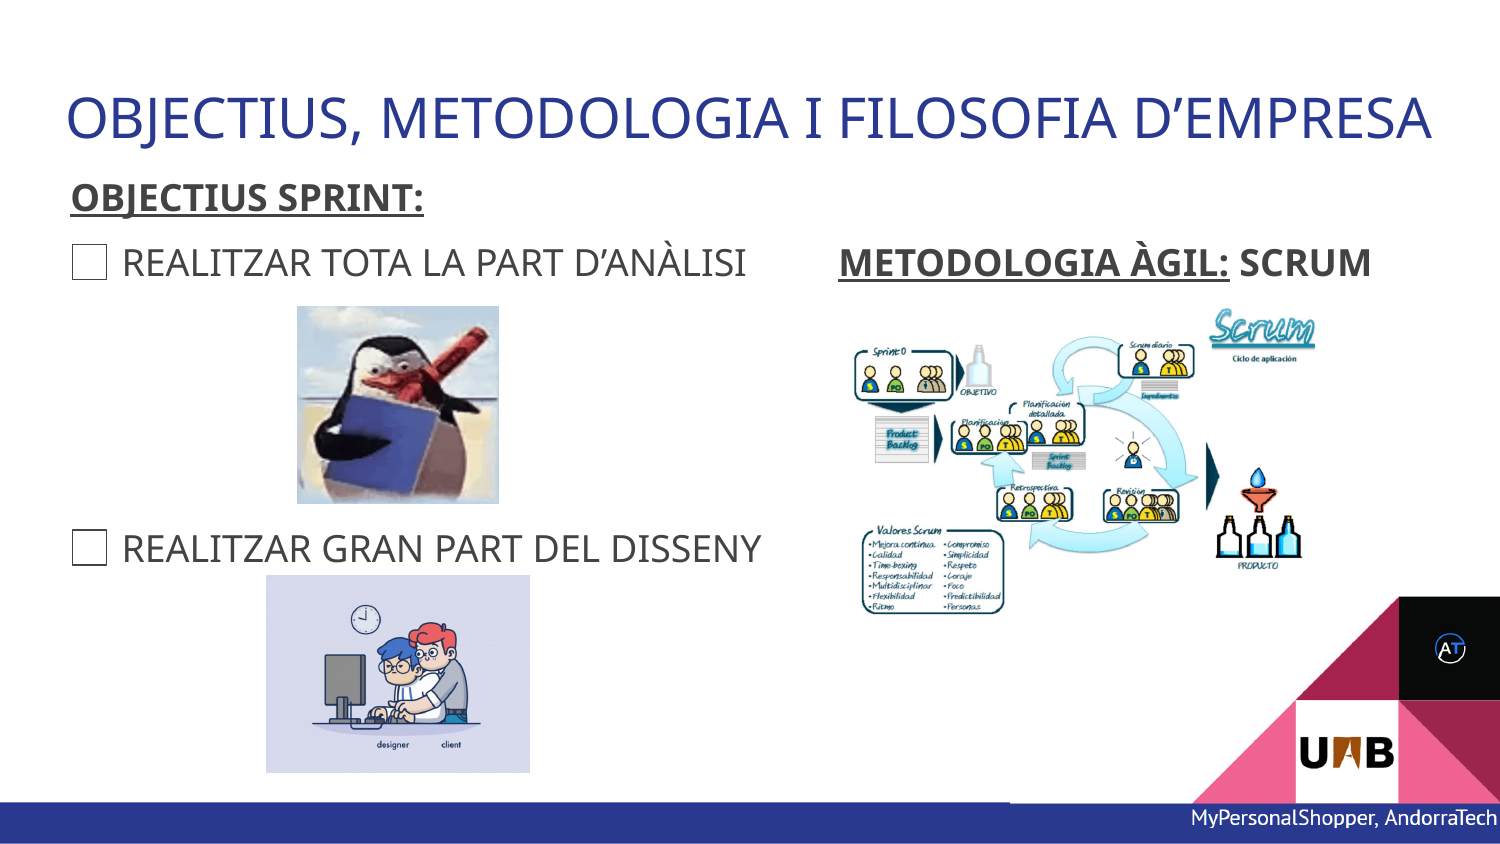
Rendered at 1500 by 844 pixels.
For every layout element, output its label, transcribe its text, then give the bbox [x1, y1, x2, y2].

text_box [72, 244, 107, 280]
text_box METODOLOGIA ÀGIL: SCRUM [823, 223, 1500, 299]
picture [266, 575, 530, 773]
text_box OBJECTIUS SPRINT: [55, 167, 741, 234]
text_box REALITZAR GRAN PART DEL DISSENY [106, 509, 793, 585]
text_box REALITZAR TOTA LA PART D’ANÀLISI [106, 224, 793, 300]
title OBJECTIUS, METODOLOGIA I FILOSOFIA D’EMPRESA [49, 67, 1456, 167]
text_box [72, 529, 107, 566]
picture [297, 306, 499, 504]
picture [833, 295, 1500, 828]
